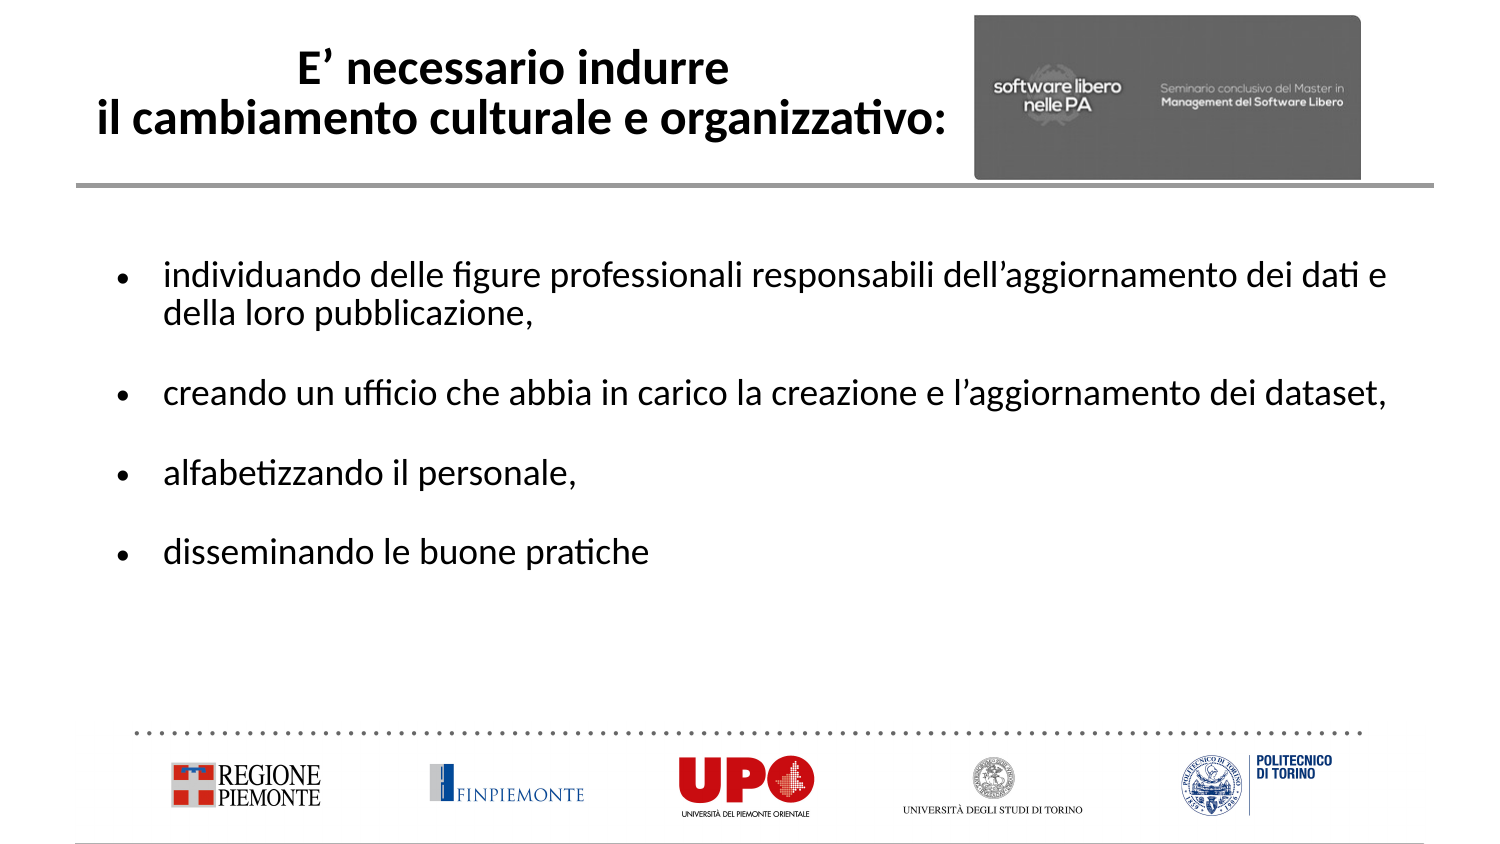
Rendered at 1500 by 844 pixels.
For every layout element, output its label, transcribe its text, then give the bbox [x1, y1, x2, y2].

picture [75, 721, 1426, 843]
text_box individuando delle figure professionali responsabili dell’aggiornamento dei dati e della loro pubblicazione, creando un ufficio che abbia in carico la creazione e l’aggiornamento dei dataset, alfabetizzando il personale, disseminando le buone pratiche [101, 252, 1418, 680]
title E’ necessario indurre il cambiamento culturale e organizzativo: [29, 5, 980, 189]
picture [973, 14, 1361, 180]
